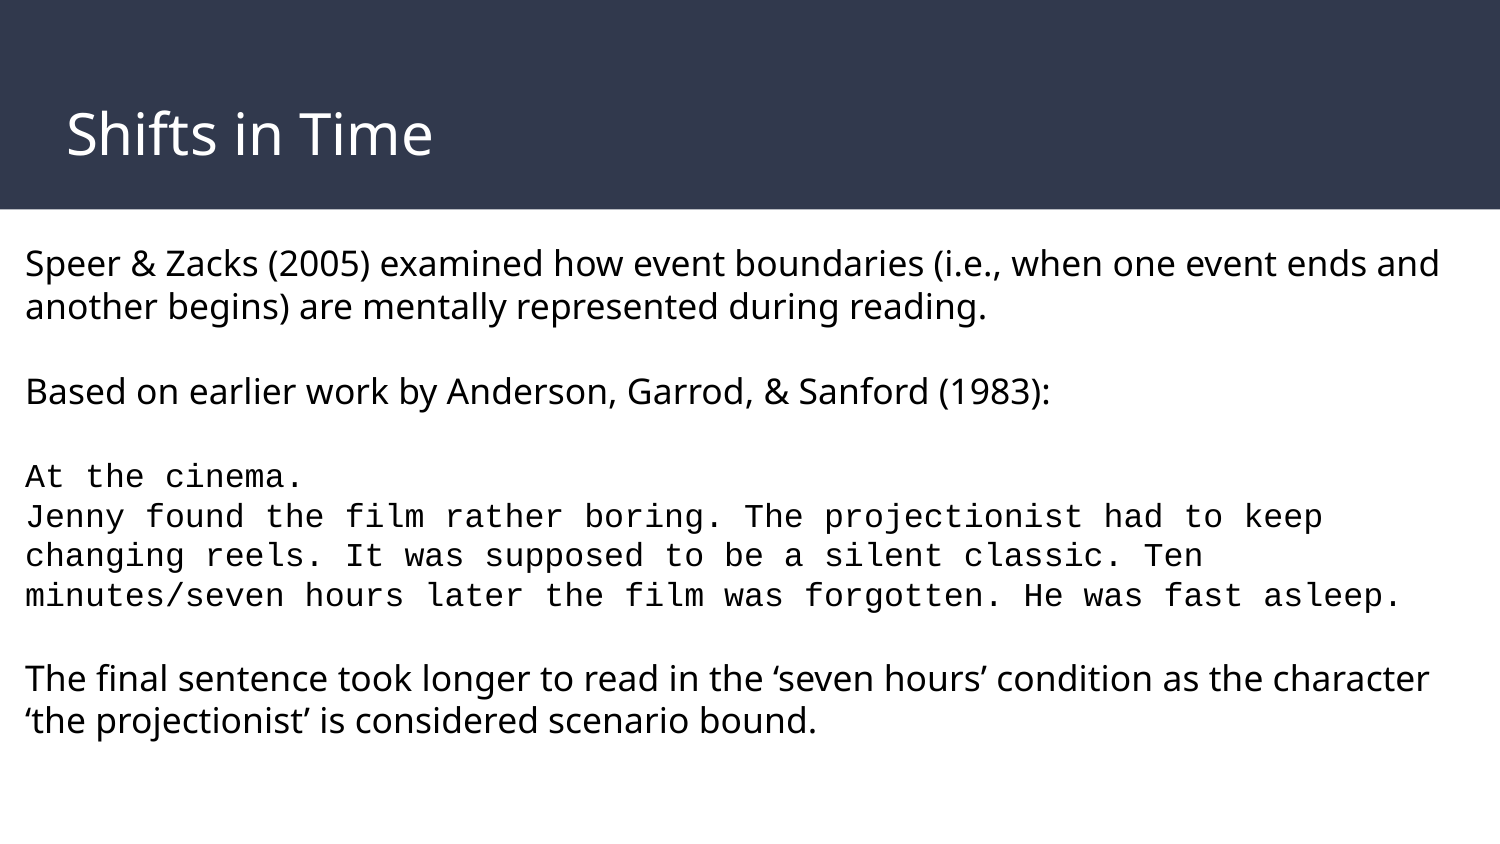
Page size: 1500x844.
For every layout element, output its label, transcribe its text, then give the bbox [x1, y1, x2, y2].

text_box Speer & Zacks (2005) examined how event boundaries (i.e., when one event ends and another begins) are mentally represented during reading. Based on earlier work by Anderson, Garrod, & Sanford (1983): At the cinema. Jenny found the film rather boring. The projectionist had to keep changing reels. It was supposed to be a silent classic. Ten minutes/seven hours later the film was forgotten. He was fast asleep. The final sentence took longer to read in the ‘seven hours’ condition as the character ‘the projectionist’ is considered scenario bound. [10, 226, 1485, 835]
title Shifts in Time [51, 82, 1449, 185]
